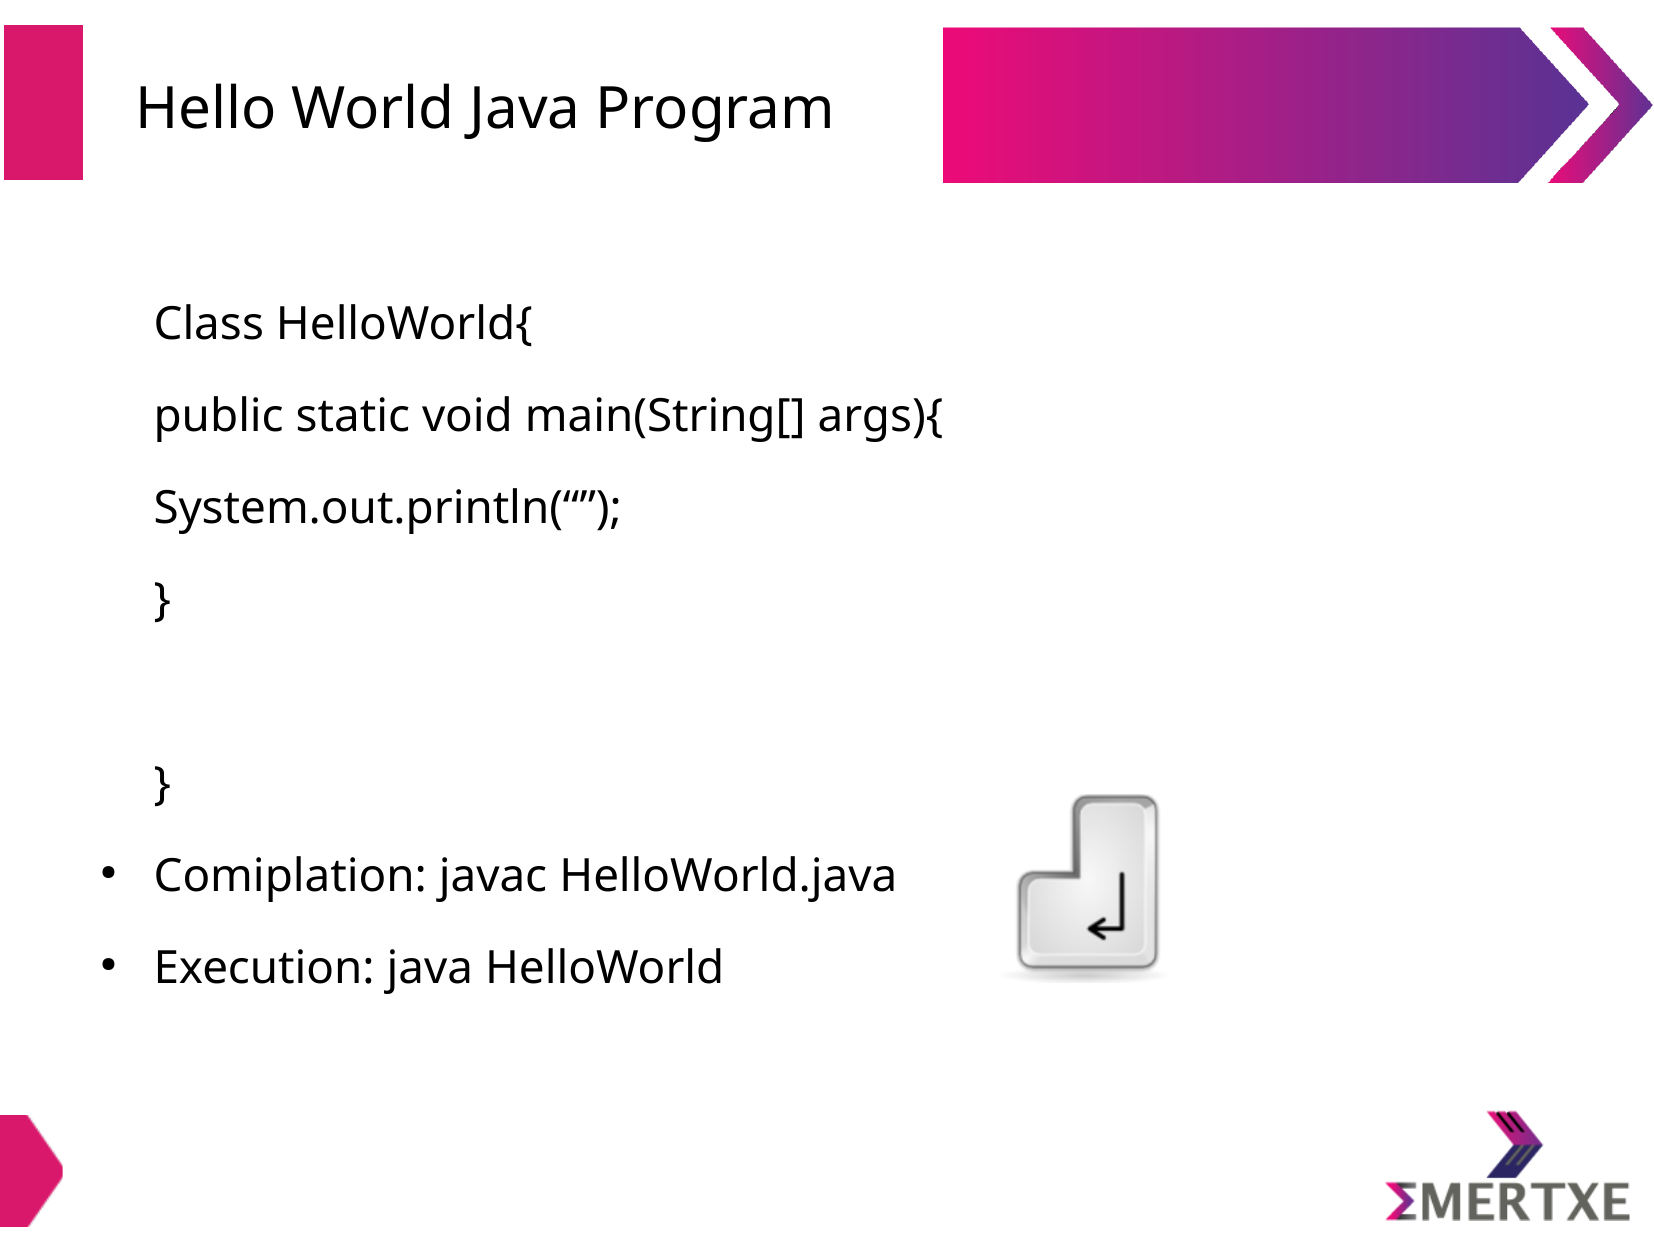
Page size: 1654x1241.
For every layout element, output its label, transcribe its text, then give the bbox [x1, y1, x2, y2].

picture [1571, 27, 1653, 183]
title Hello World Java Program [135, 2, 1571, 210]
picture [1385, 1107, 1631, 1221]
picture [990, 794, 1178, 983]
list Class HelloWorld{ public static void main(String[] args){ System.out.println(“”); } } Comiplation: javac HelloWorld.java Execution: java HelloWorld [82, 290, 1571, 1010]
